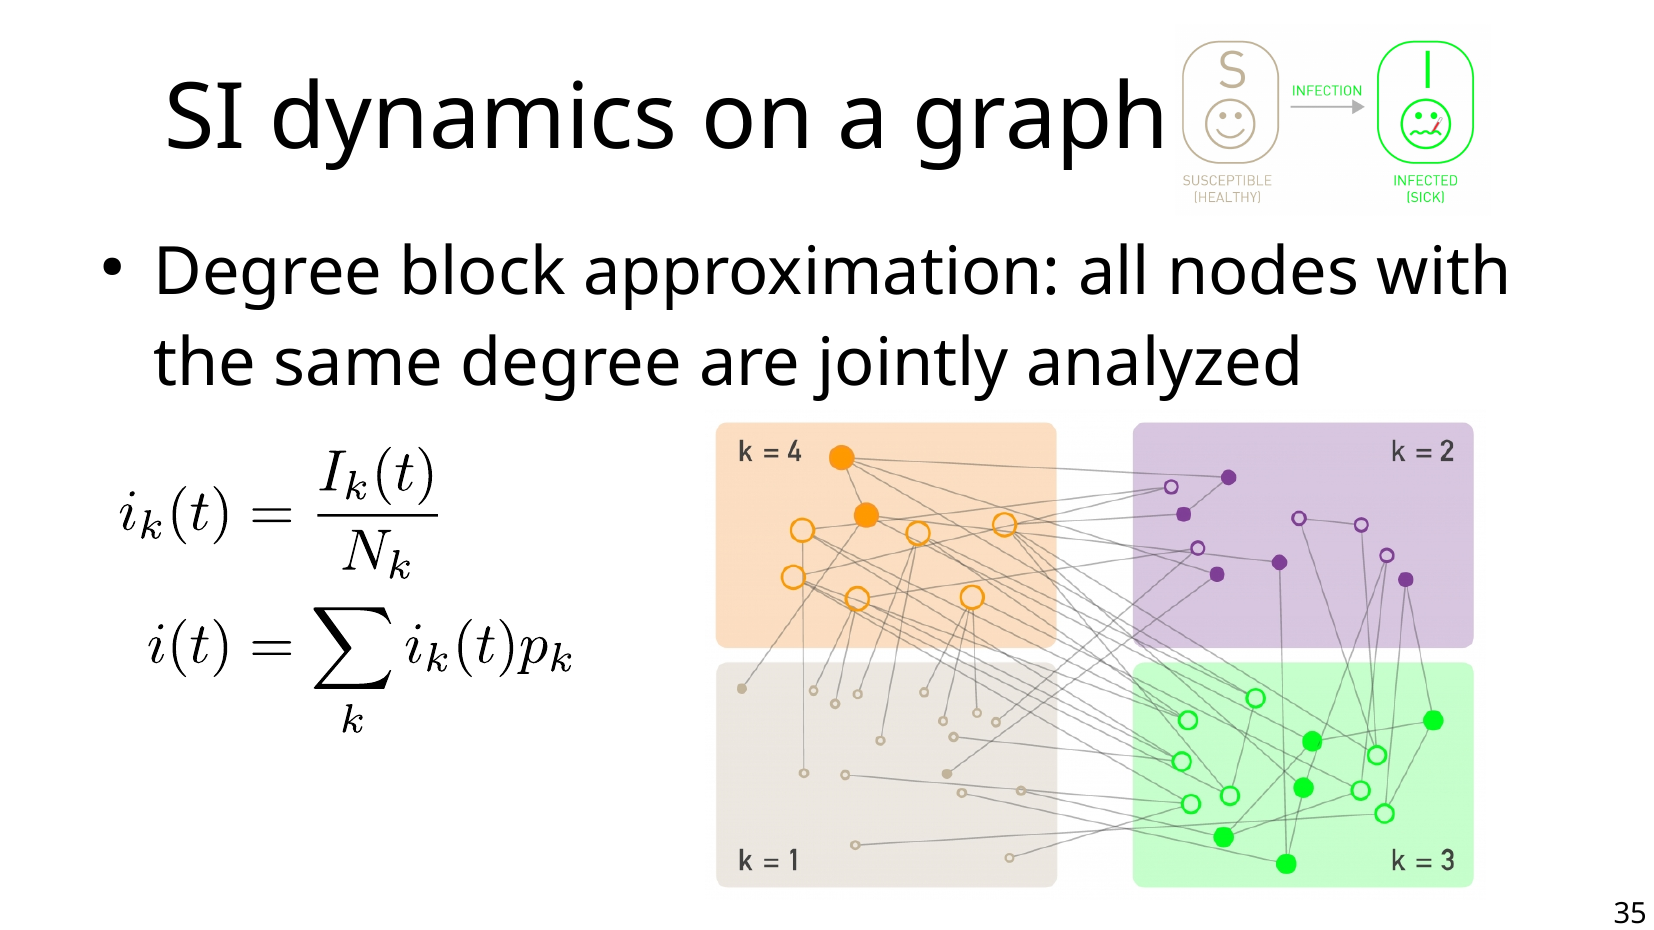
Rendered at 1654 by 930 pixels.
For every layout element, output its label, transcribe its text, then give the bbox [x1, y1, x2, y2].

title SI dynamics on a graph [0, 1, 1336, 225]
picture [705, 409, 1486, 901]
picture [1175, 24, 1491, 216]
text_box [118, 446, 574, 733]
list Degree block approximation: all nodes with the same degree are jointly analyzed [82, 223, 1571, 763]
